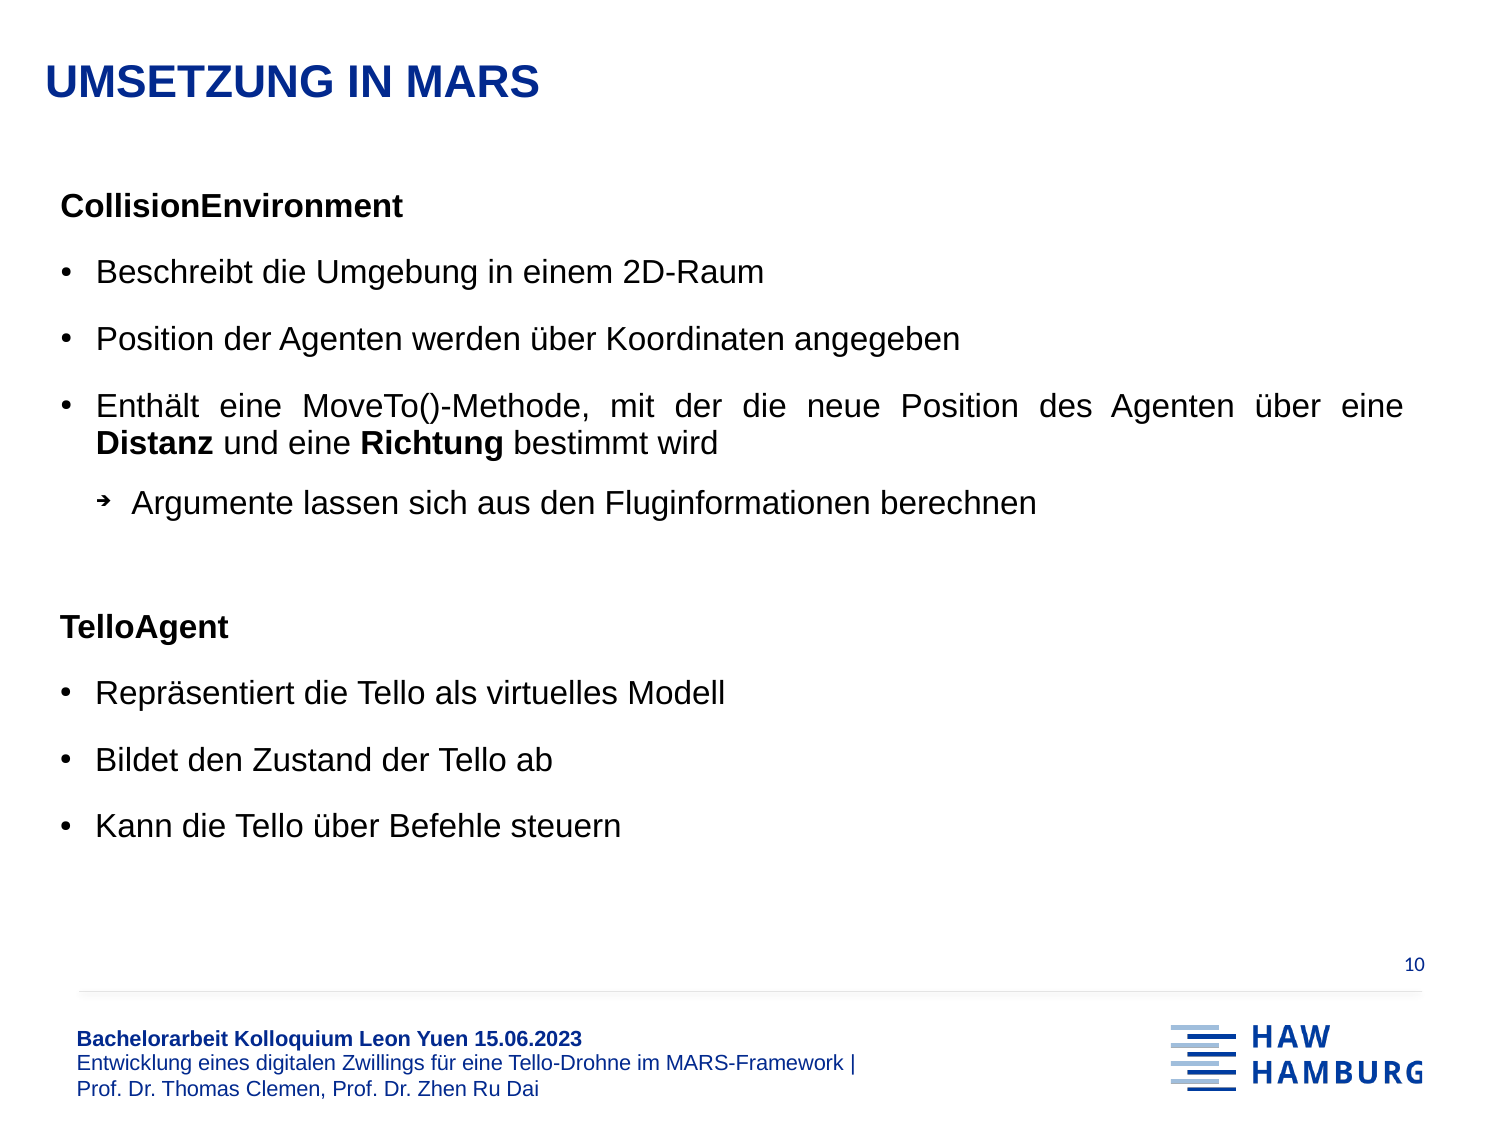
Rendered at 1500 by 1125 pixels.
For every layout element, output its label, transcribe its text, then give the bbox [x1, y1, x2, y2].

title UMSETZUNG IN MARS [45, 14, 1396, 150]
list TelloAgent Repräsentiert die Tello als virtuelles Modell Bildet den Zustand der Tello ab Kann die Tello über Befehle steuern [59, 608, 1406, 968]
list CollisionEnvironment Beschreibt die Umgebung in einem 2D-Raum Position der Agenten werden über Koordinaten angegeben Enthält eine MoveTo()-Methode, mit der die neue Position des Agenten über eine Distanz und eine Richtung bestimmt wird Argumente lassen sich aus den Fluginformationen berechnen [60, 187, 1407, 547]
